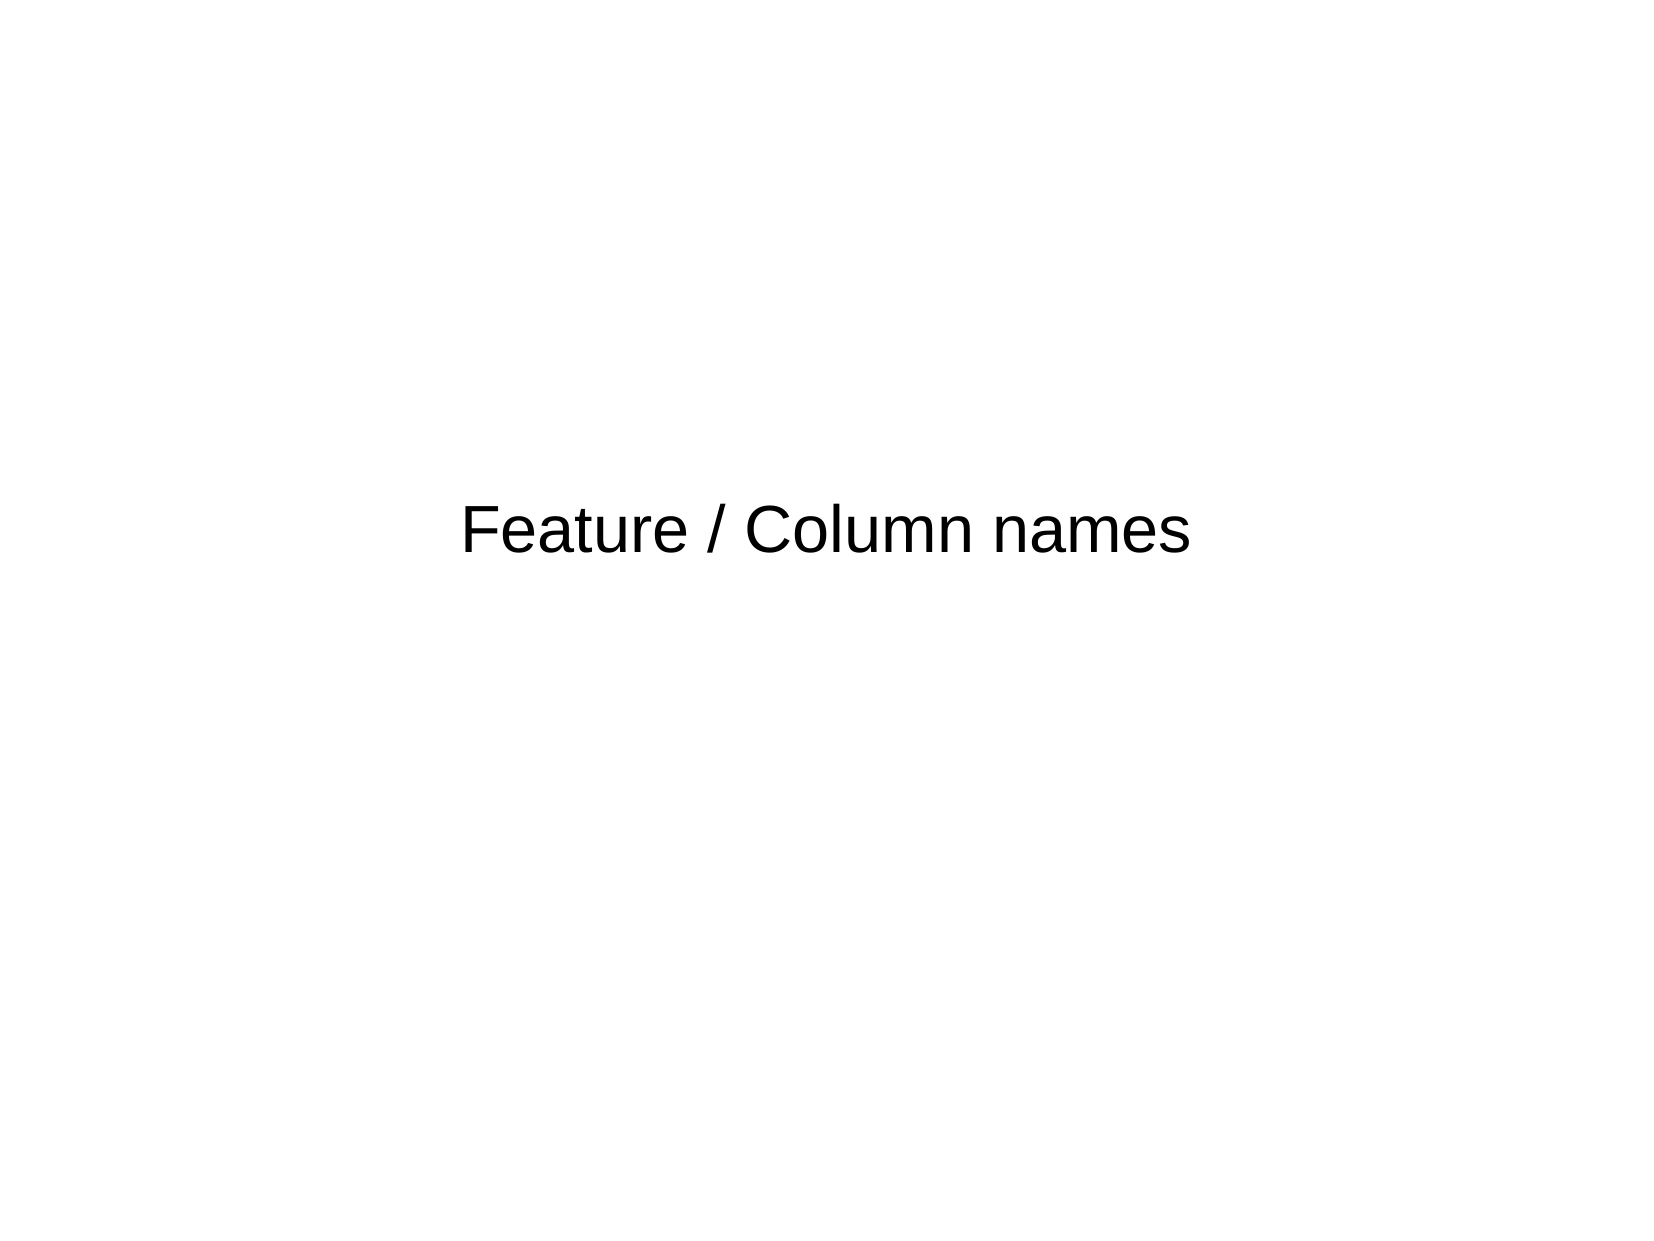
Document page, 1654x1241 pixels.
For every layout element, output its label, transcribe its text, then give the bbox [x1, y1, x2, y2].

subtitle Feature / Column names [82, 49, 1571, 1010]
